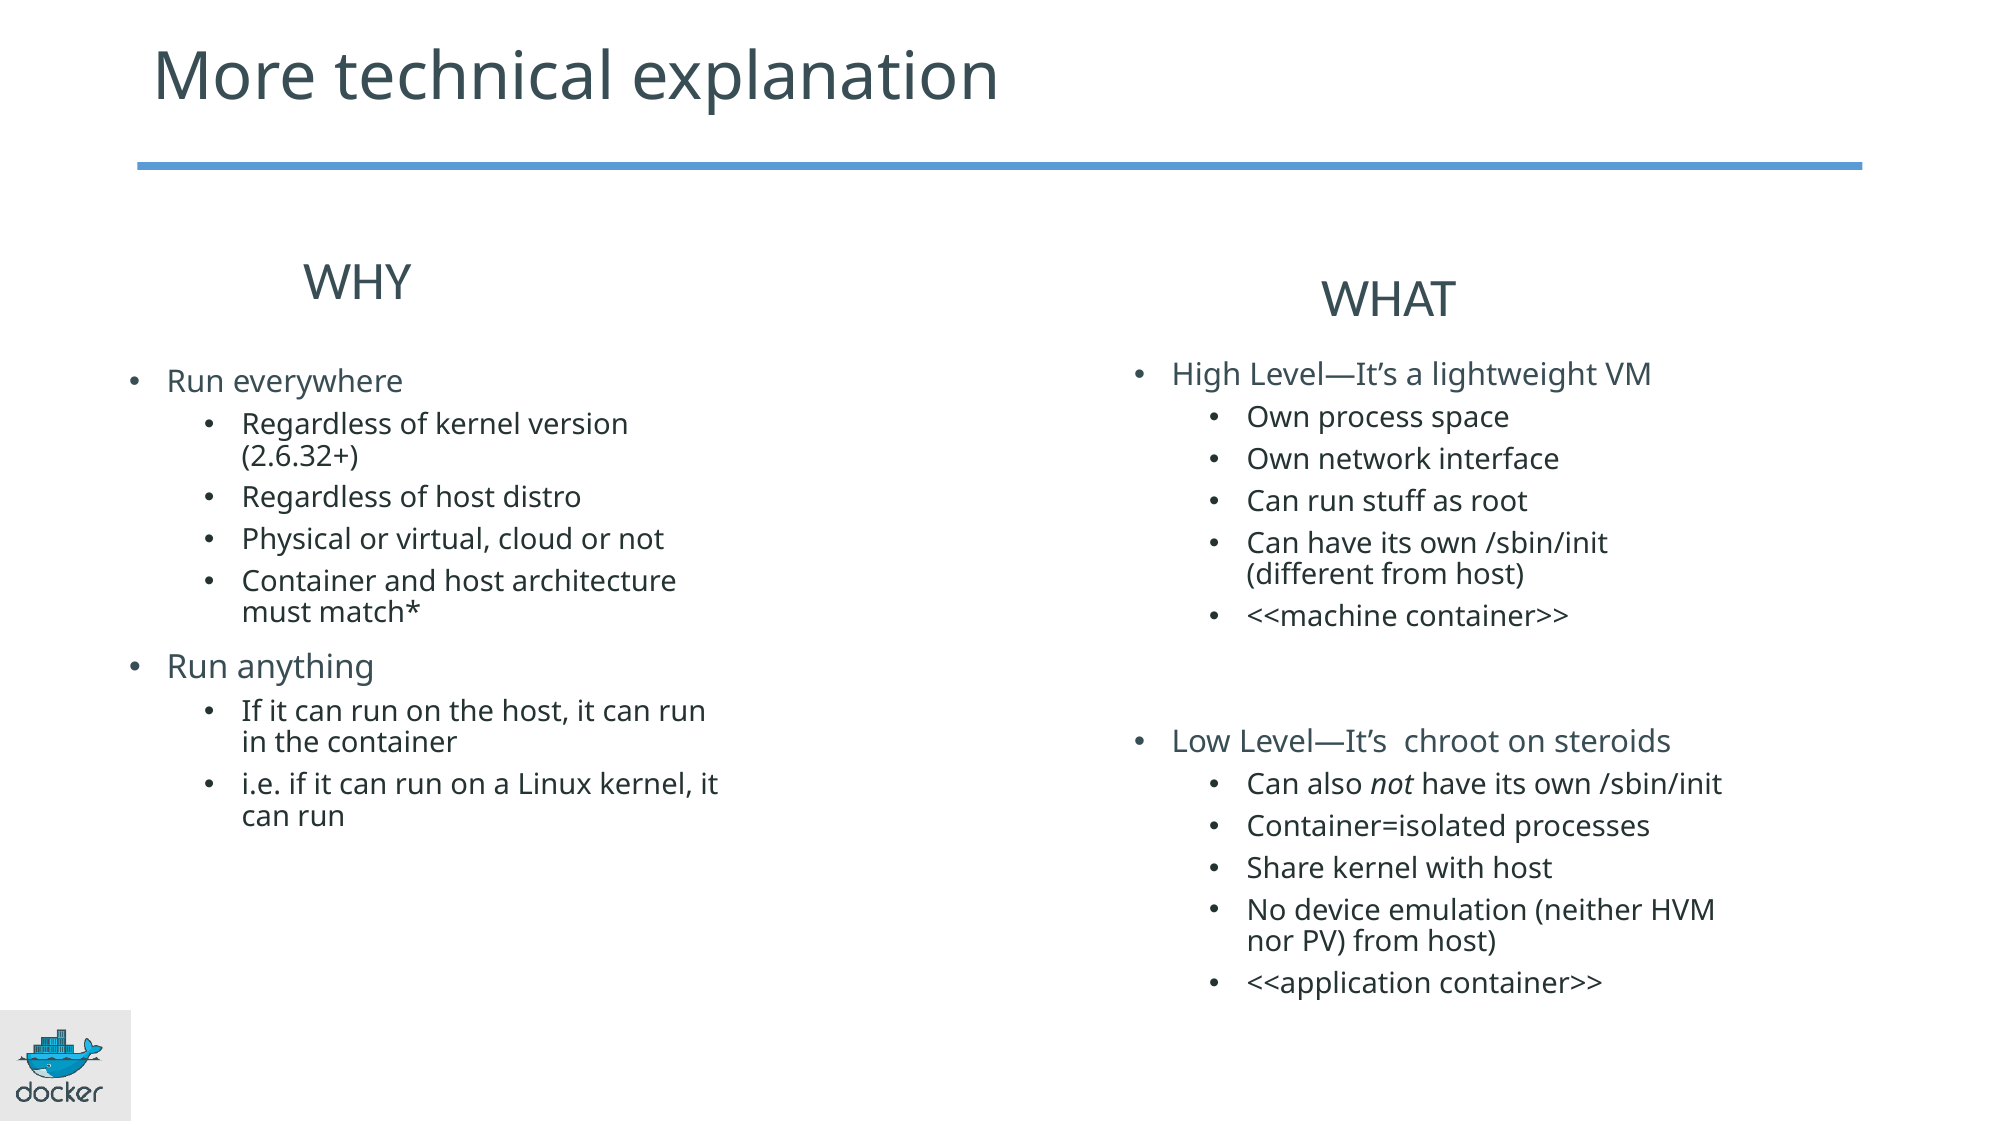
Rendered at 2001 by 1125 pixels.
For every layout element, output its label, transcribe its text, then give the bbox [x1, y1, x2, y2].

list High Level—It’s a lightweight VM Own process space Own network interface Can run stuff as root Can have its own /sbin/init (different from host) <<machine container>> [1119, 351, 1740, 690]
text_box WHY [288, 238, 454, 335]
text_box Low Level—It’s chroot on steroids Can also not have its own /sbin/init Container=isolated processes Share kernel with host No device emulation (neither HVM nor PV) from host) <<application container>> [1119, 717, 1740, 1094]
text_box WHAT [1306, 254, 1506, 351]
picture [0, 1010, 114, 1121]
text_box Run everywhere Regardless of kernel version (2.6.32+) Regardless of host distro Physical or virtual, cloud or not Container and host architecture must match* Run anything If it can run on the host, it can run in the container i.e. if it can run on a Linux kernel, it can run [114, 358, 735, 1125]
title More technical explanation [137, 22, 1863, 133]
